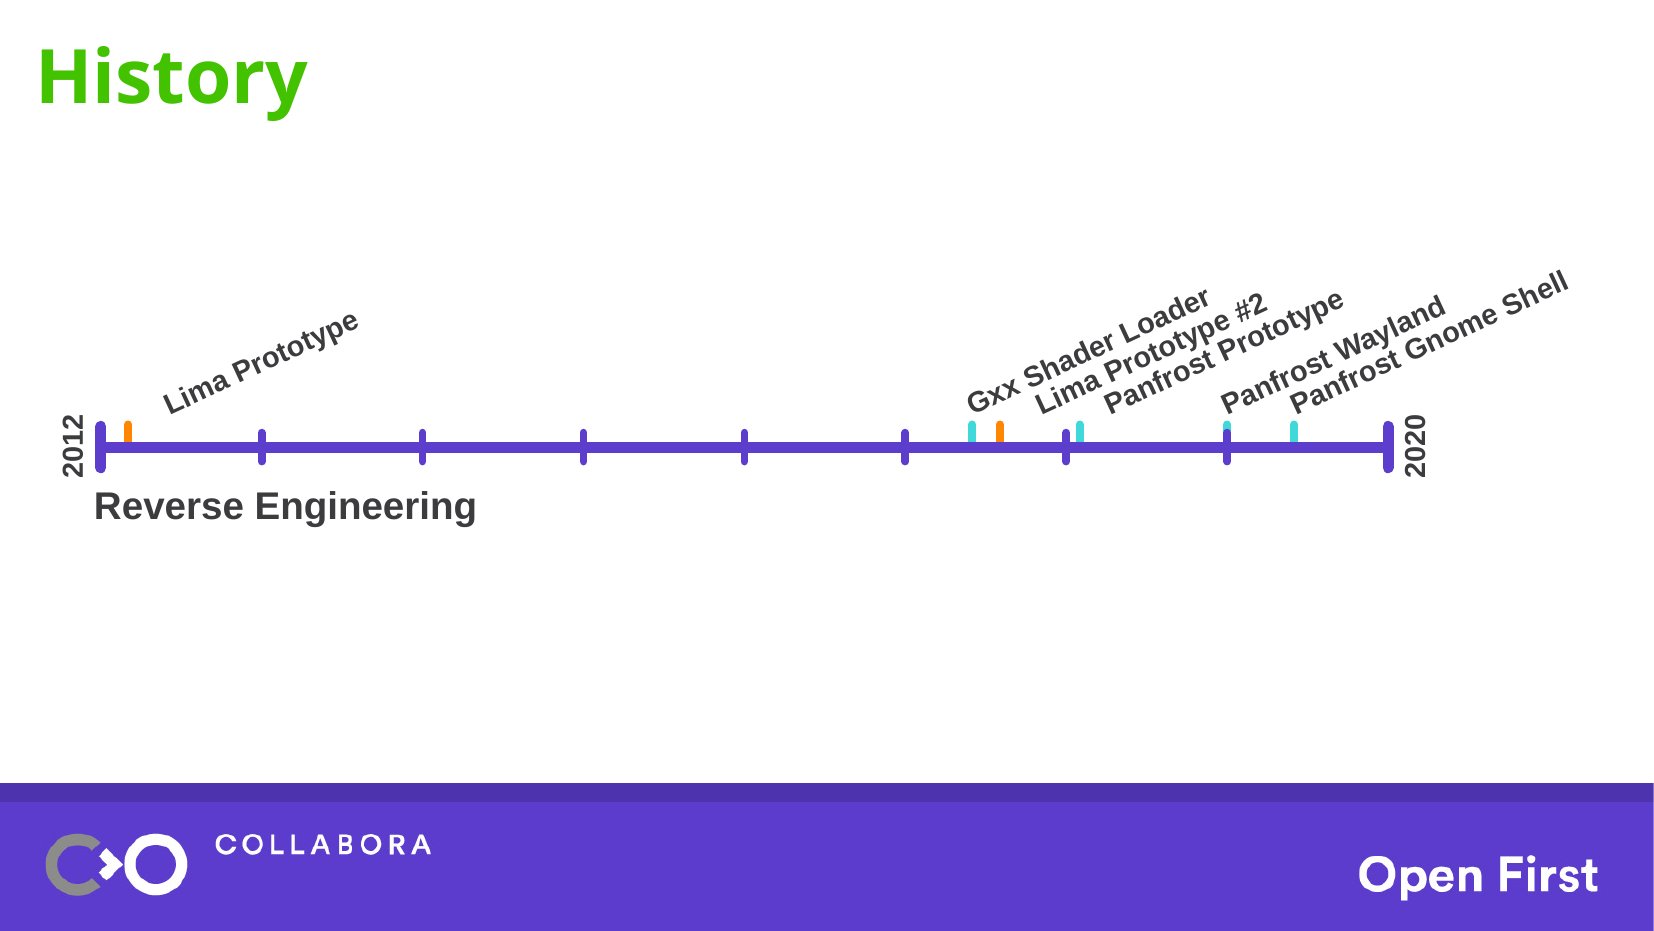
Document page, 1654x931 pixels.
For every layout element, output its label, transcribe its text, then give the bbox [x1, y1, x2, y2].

picture [0, 0, 1654, 931]
title History [35, 28, 1608, 193]
